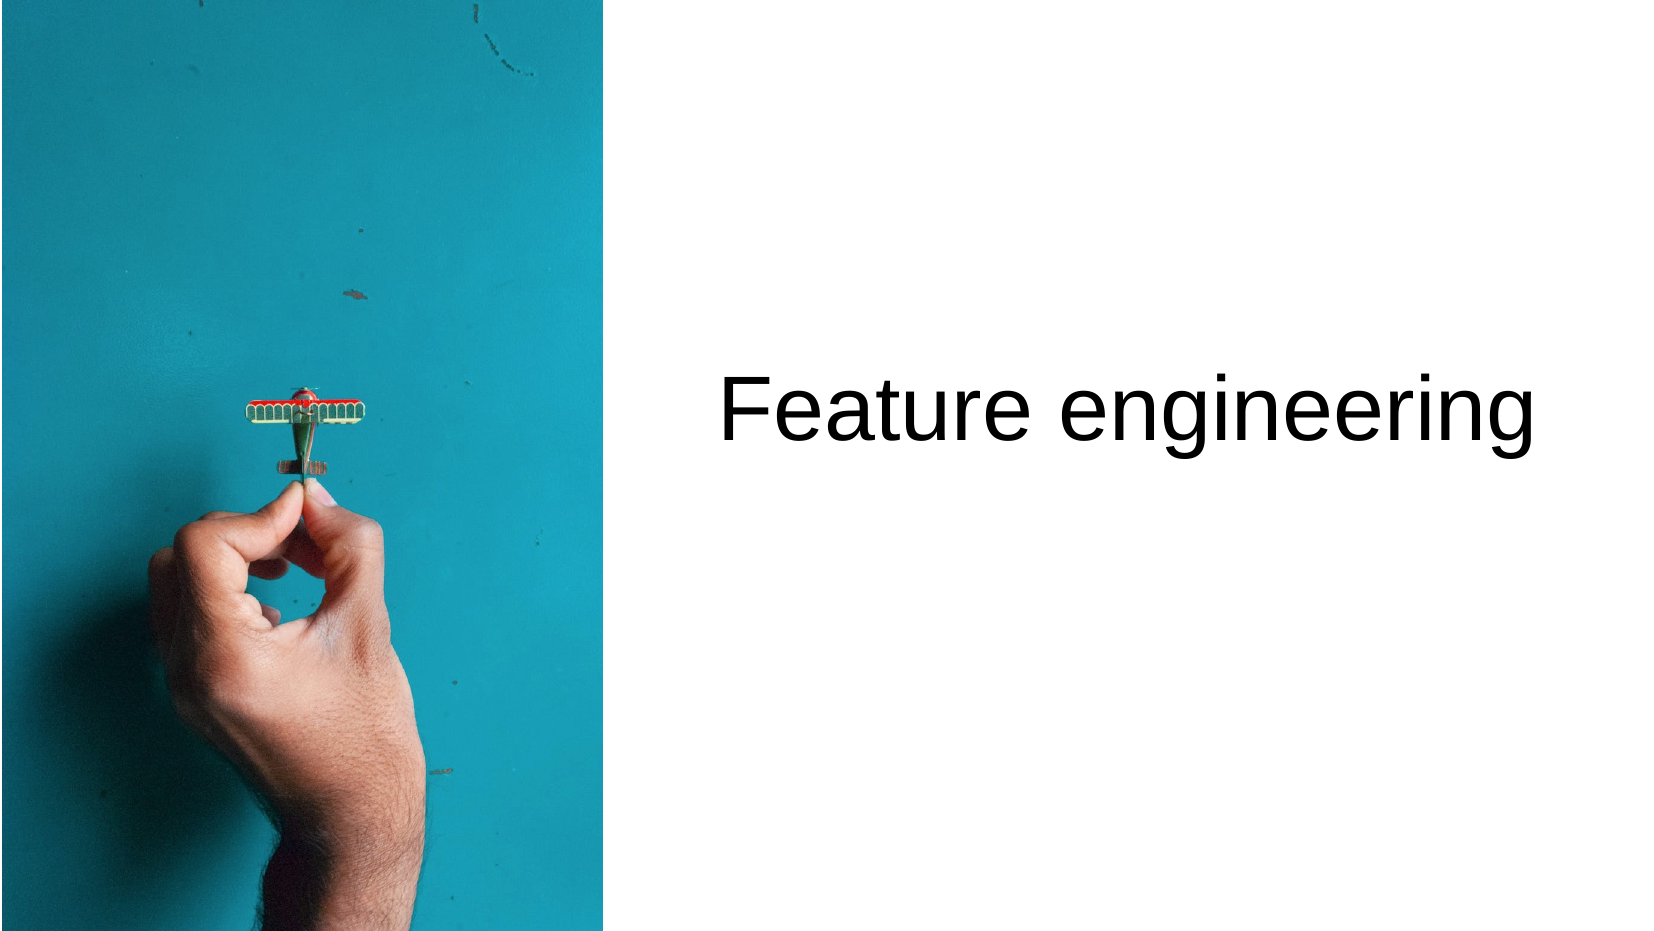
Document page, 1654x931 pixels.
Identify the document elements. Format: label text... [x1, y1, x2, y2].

title Feature engineering [685, 37, 1571, 780]
picture [2, 0, 603, 931]
